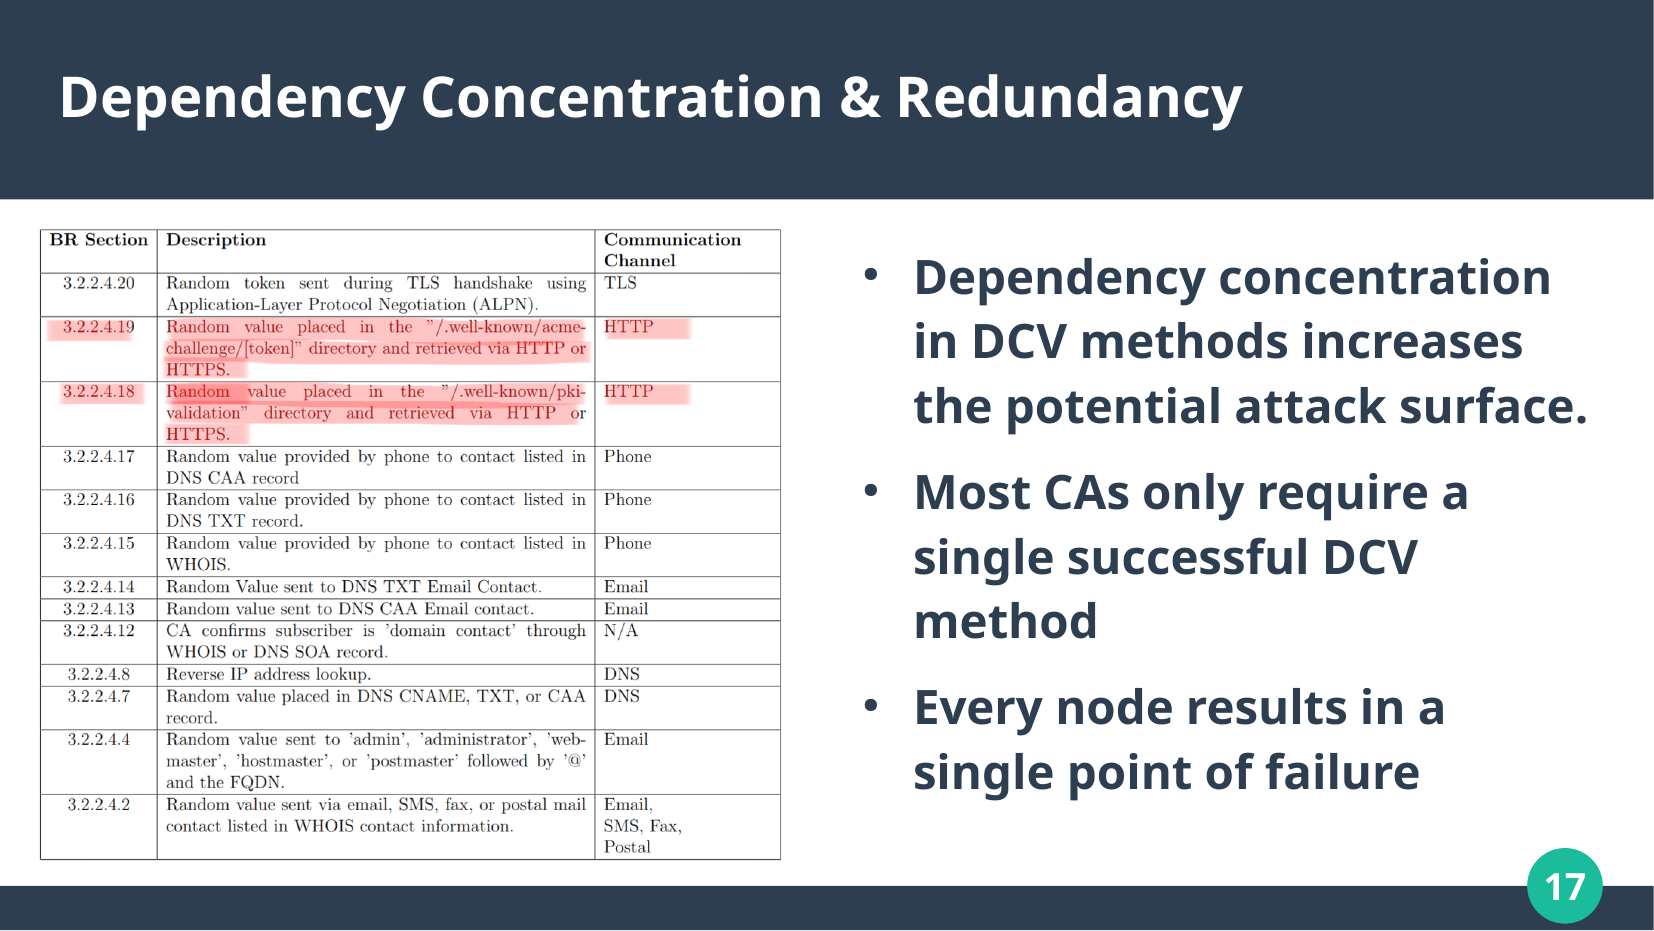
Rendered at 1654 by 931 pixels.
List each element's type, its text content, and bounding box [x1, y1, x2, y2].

picture [37, 224, 788, 863]
title Dependency Concentration & Redundancy [59, 37, 1595, 155]
list Dependency concentration in DCV methods increases the potential attack surface. Most CAs only require a single successful DCV method Every node results in a single point of failure [845, 243, 1596, 864]
